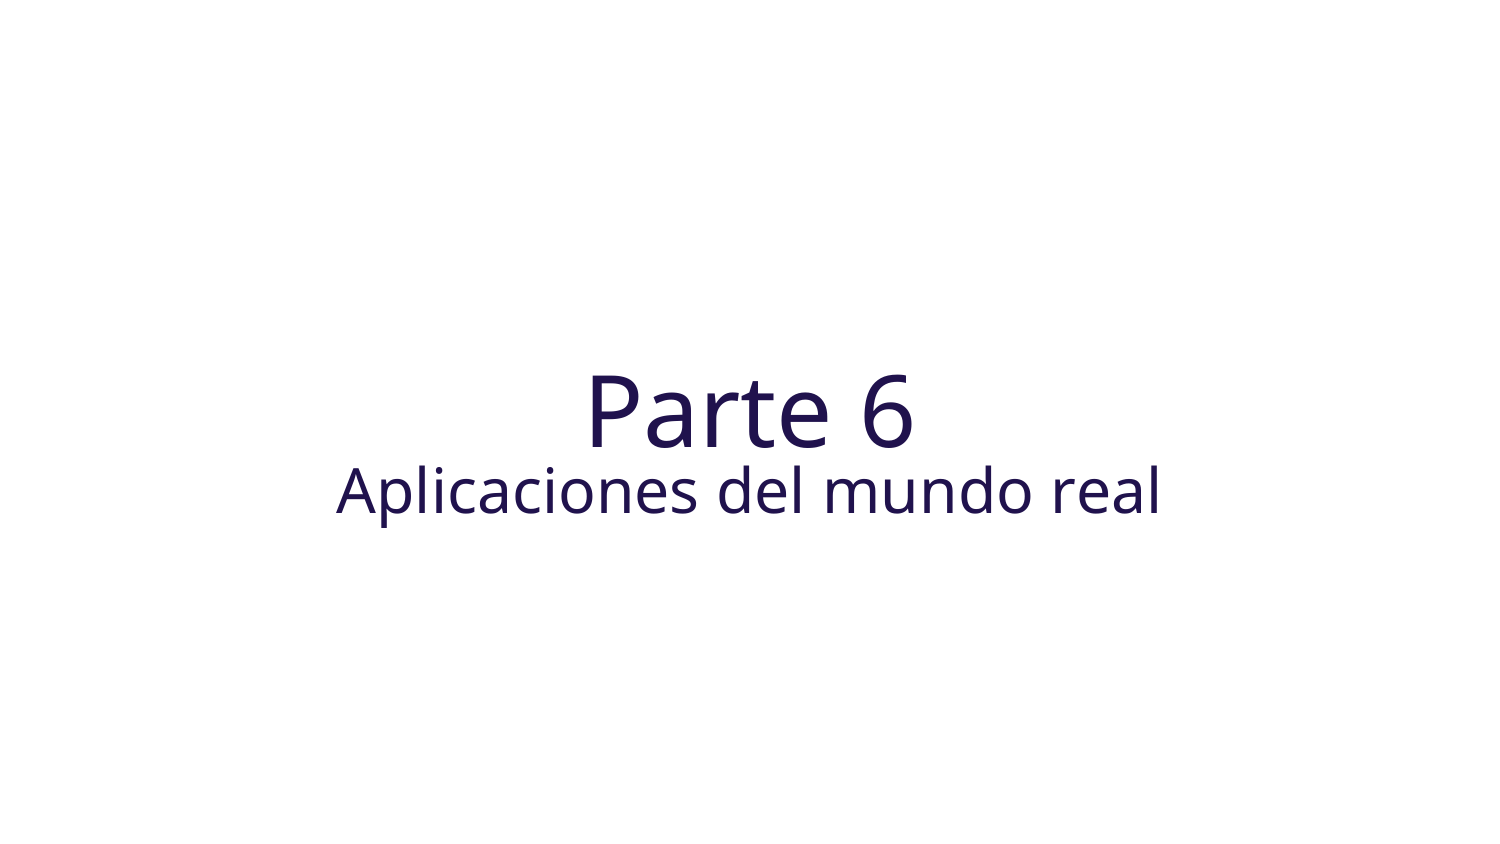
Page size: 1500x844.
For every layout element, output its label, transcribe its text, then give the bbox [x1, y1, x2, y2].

title Aplicaciones del mundo real [151, 435, 1349, 519]
title Parte 6 [443, 332, 1057, 435]
